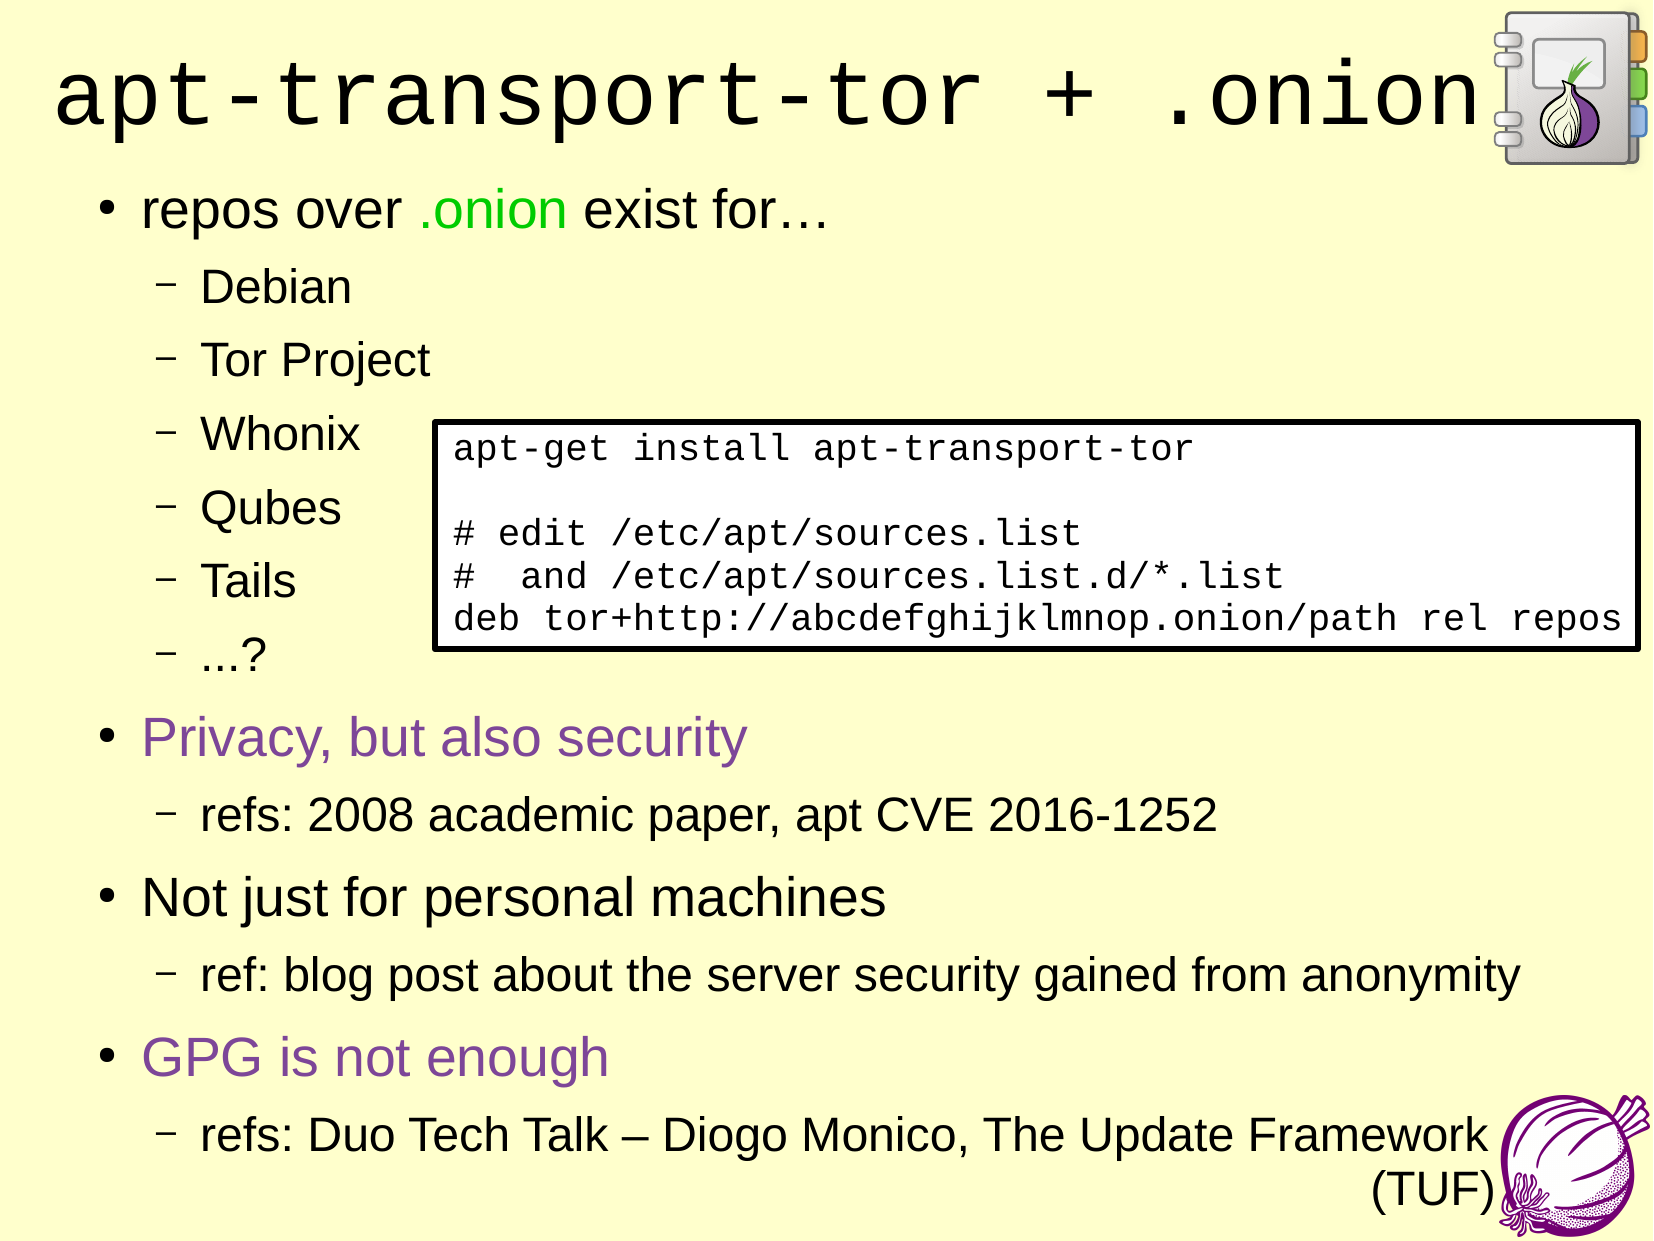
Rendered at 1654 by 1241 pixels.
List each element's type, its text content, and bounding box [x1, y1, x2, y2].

list repos over .onion exist for… Debian Tor Project Whonix Qubes Tails ...? Privacy, but also security refs: 2008 academic paper, apt CVE 2016-1252 Not just for personal machines ref: blog post about the server security gained from anonymity GPG is not enough refs: Duo Tech Talk – Diogo Monico, The Update Framework (TUF) [82, 178, 1571, 1241]
picture [1474, 0, 1653, 184]
text_box apt-get install apt-transport-tor # edit /etc/apt/sources.list # and /etc/apt/sources.list.d/*.list deb tor+http://abcdefghijklmnop.onion/path rel repos [435, 422, 1638, 650]
title apt-transport-tor + .onion [23, 0, 1474, 204]
